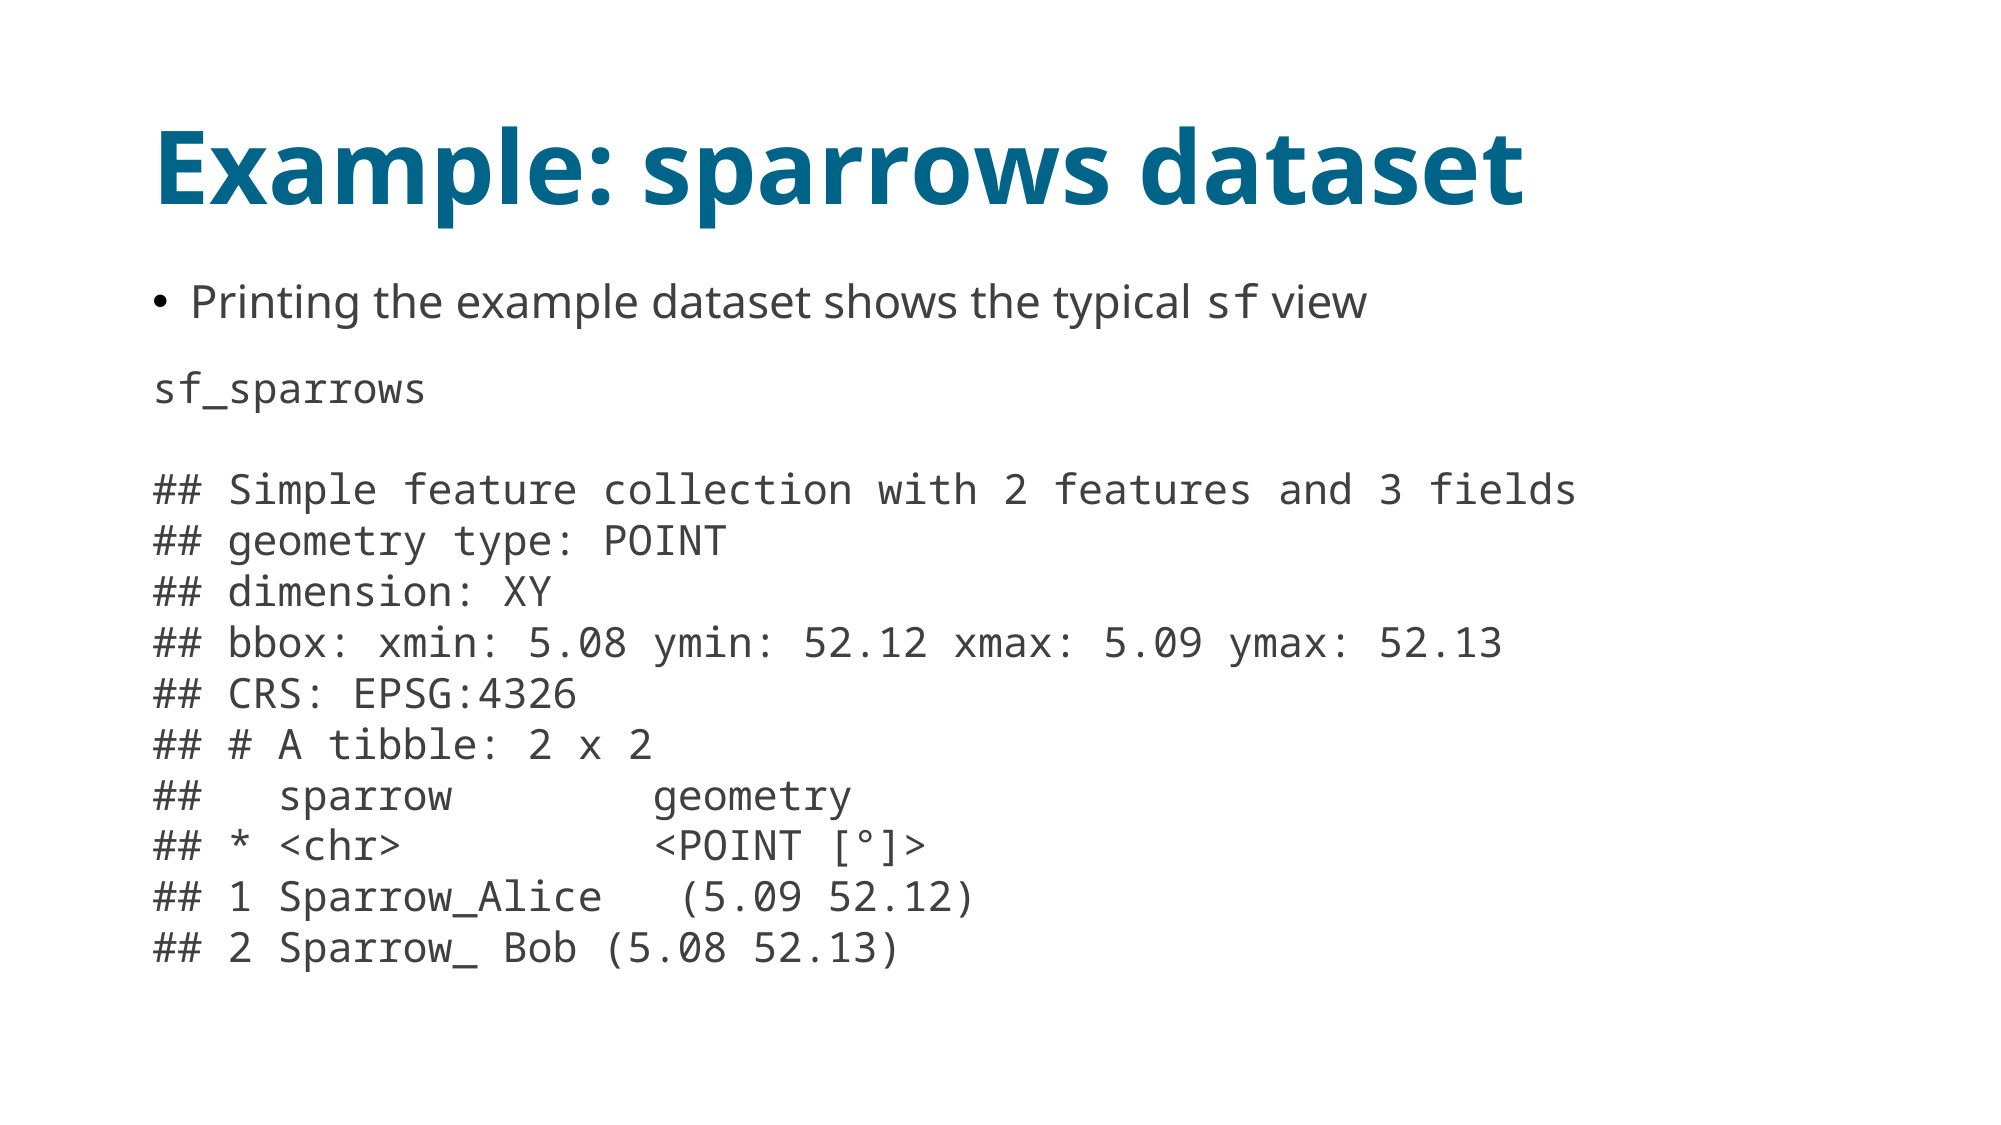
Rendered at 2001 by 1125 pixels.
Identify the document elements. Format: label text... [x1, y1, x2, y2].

list Printing the example dataset shows the typical sf view [137, 265, 1863, 371]
title Example: sparrows dataset [137, 50, 1892, 278]
text_box sf_sparrows ## Simple feature collection with 2 features and 3 fields ## geometry type: POINT ## dimension: XY ## bbox: xmin: 5.08 ymin: 52.12 xmax: 5.09 ymax: 52.13 ## CRS: EPSG:4326 ## # A tibble: 2 x 2 ## sparrow geometry ## * <chr> <POINT [°]> ## 1 Sparrow_Alice (5.09 52.12) ## 2 Sparrow_ Bob (5.08 52.13) [137, 371, 1863, 1040]
